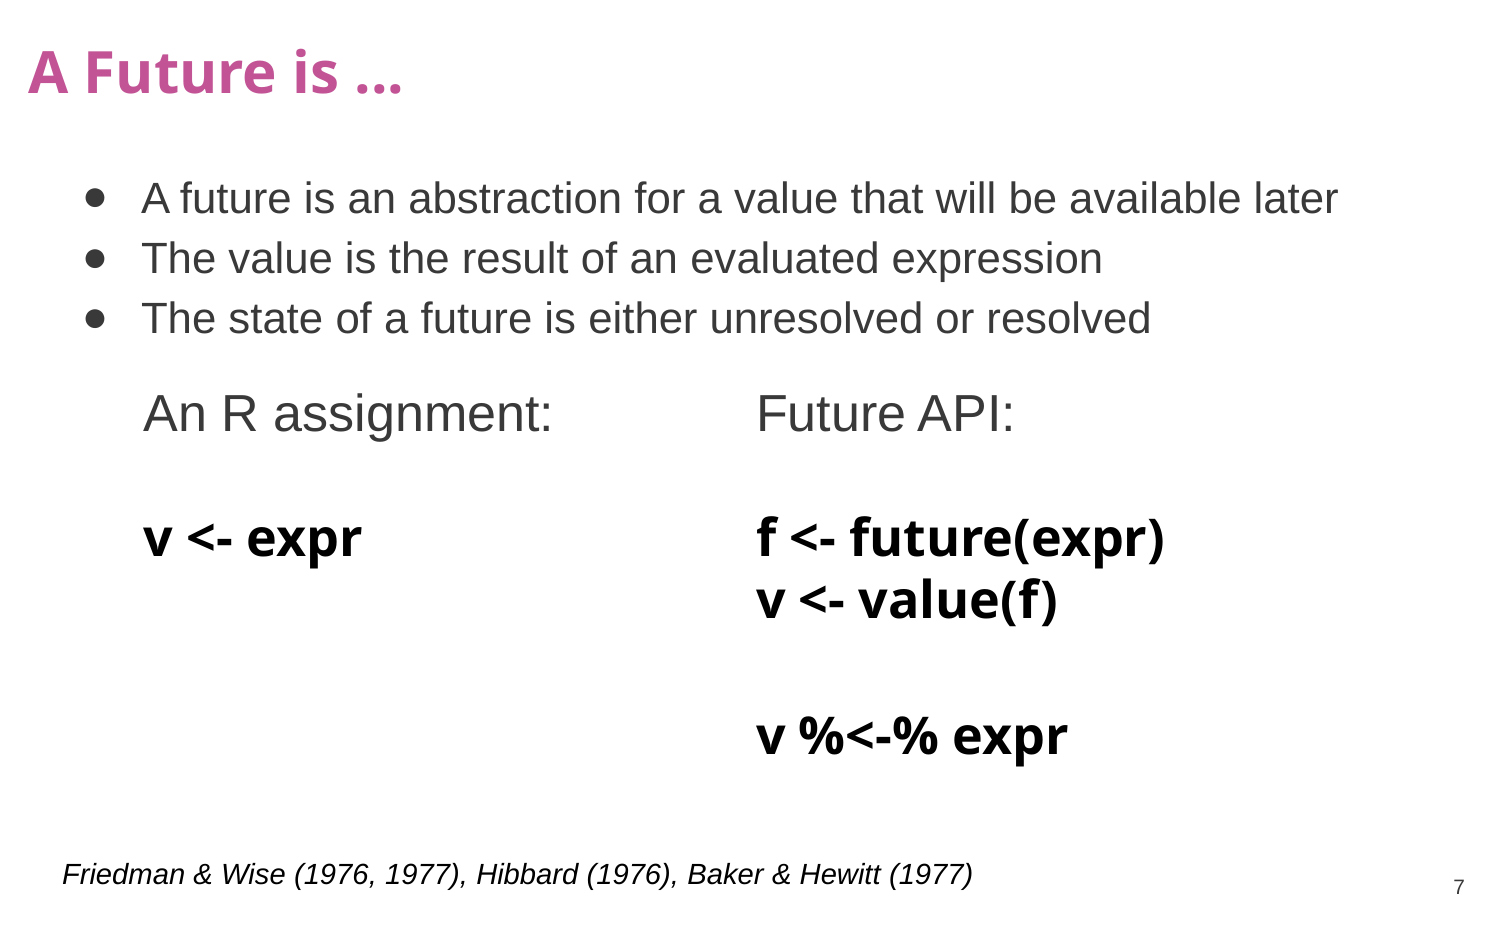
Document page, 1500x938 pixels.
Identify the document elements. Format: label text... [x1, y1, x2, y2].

slide_number <number> [1389, 849, 1480, 922]
list v %<-% expr [741, 686, 1334, 780]
list Future API: f <- future(expr) v <- value(f) [741, 363, 1334, 628]
title A Future is ... [13, 20, 1480, 136]
list An R assignment: v <- expr [128, 363, 722, 604]
text_box Friedman & Wise (1976, 1977), Hibbard (1976), Baker & Hewitt (1977) [47, 840, 1445, 907]
list A future is an abstraction for a value that will be available later The value is the result of an evaluated expression The state of a future is either unresolved or resolved [51, 146, 1449, 345]
